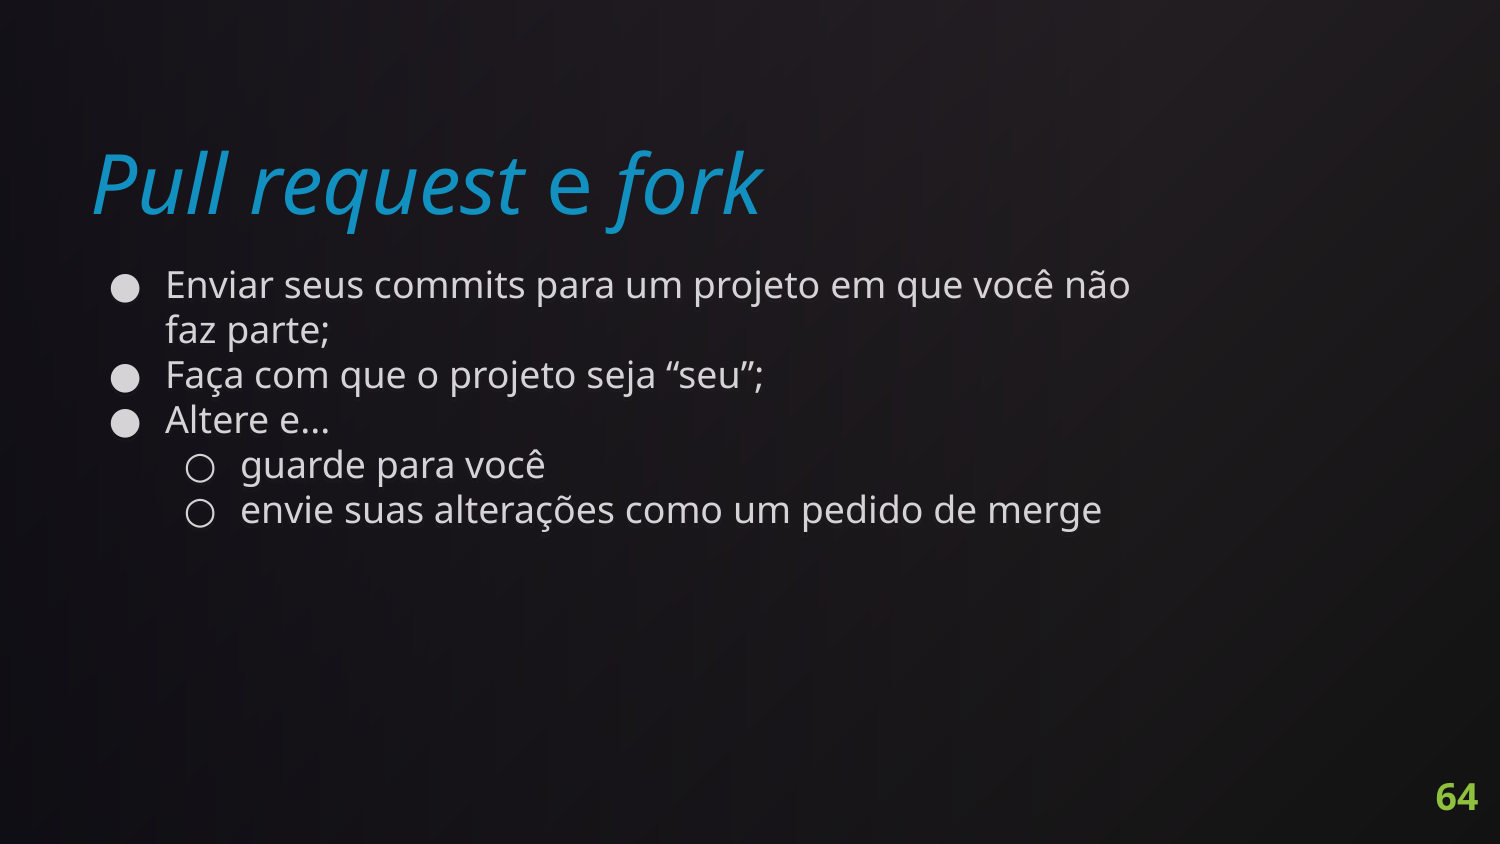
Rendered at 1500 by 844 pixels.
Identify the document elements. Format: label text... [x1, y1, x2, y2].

list Enviar seus commits para um projeto em que você não faz parte; Faça com que o projeto seja “seu”; Altere e... guarde para você envie suas alterações como um pedido de merge [75, 246, 1197, 785]
title Pull request e fork [75, 71, 1140, 246]
slide_number <number> [1407, 752, 1494, 844]
